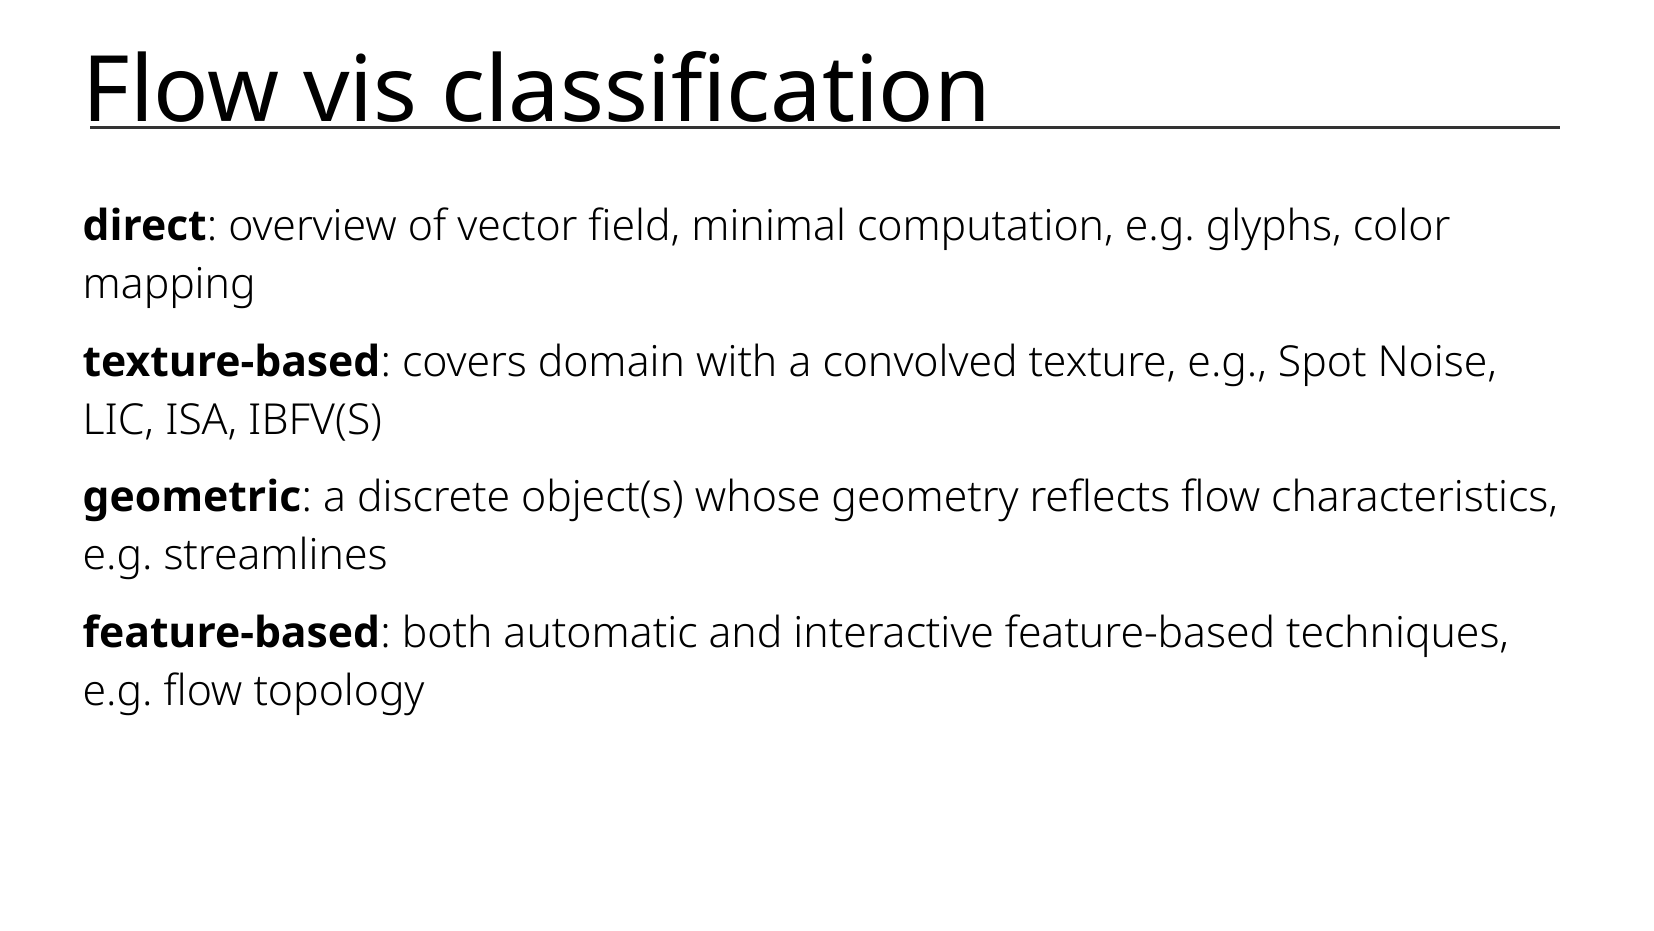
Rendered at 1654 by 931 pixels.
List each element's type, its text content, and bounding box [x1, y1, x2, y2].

title Flow vis classification [82, 32, 1571, 140]
list direct: overview of vector field, minimal computation, e.g. glyphs, color mapping texture-based: covers domain with a convolved texture, e.g., Spot Noise, LIC, ISA, IBFV(S) geometric: a discrete object(s) whose geometry reflects flow characteristics, e.g. streamlines feature-based: both automatic and interactive feature-based techniques, e.g. flow topology [82, 195, 1571, 721]
